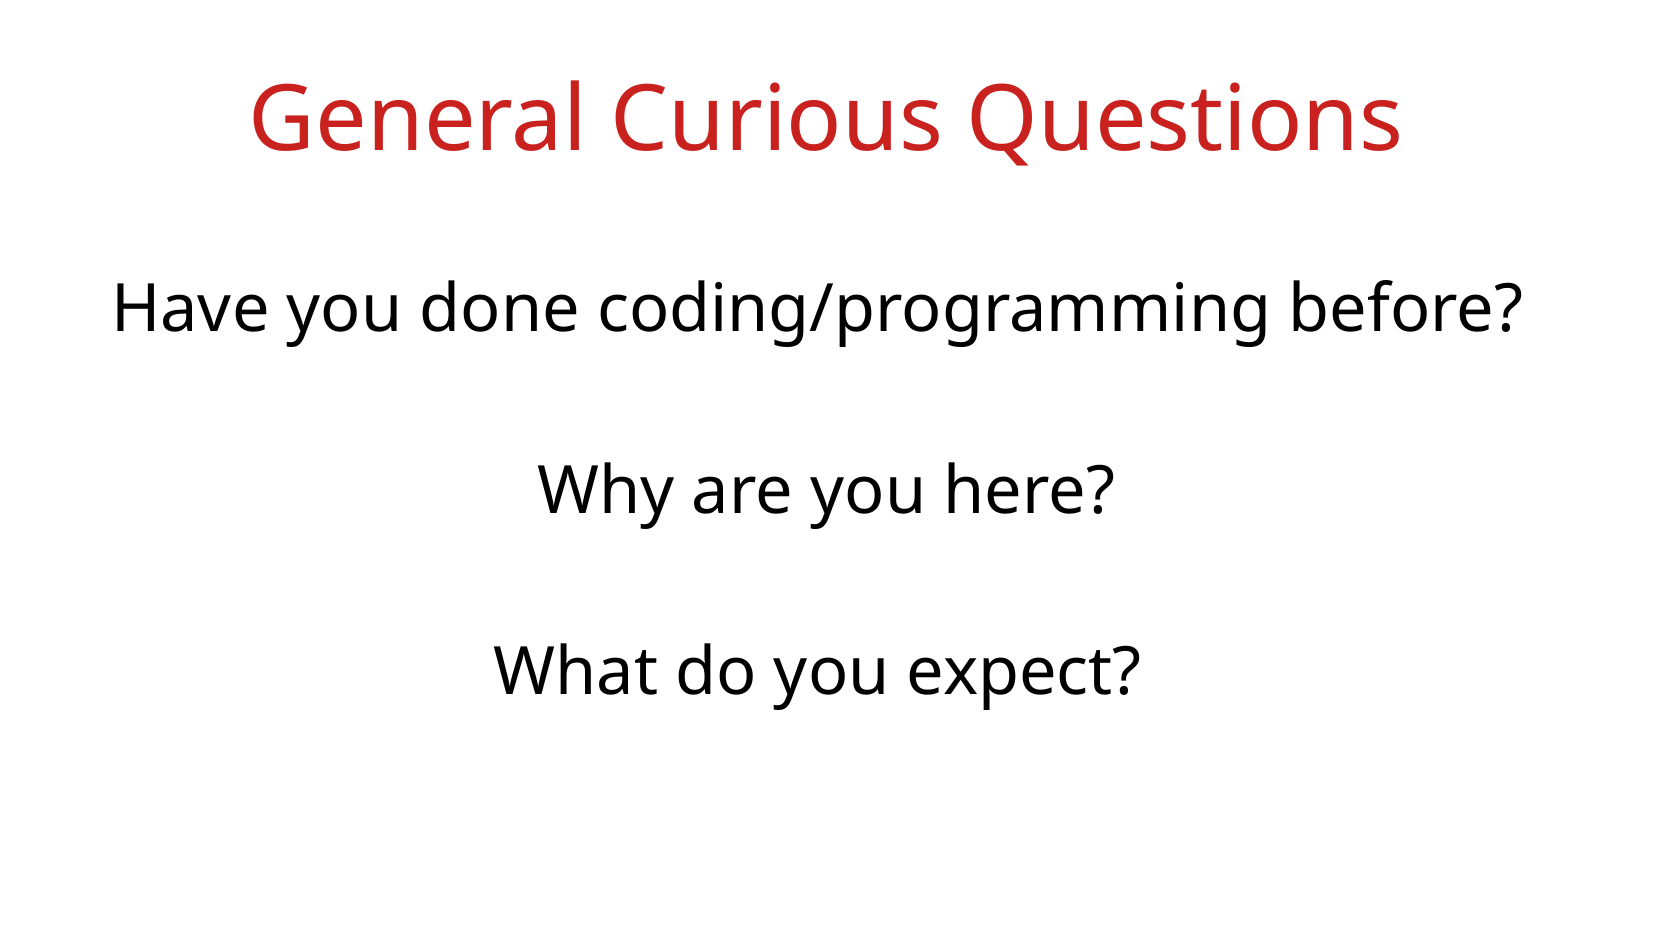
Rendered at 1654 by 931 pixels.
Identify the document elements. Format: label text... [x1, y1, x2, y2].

subtitle Have you done coding/programming before? Why are you here? What do you expect? [82, 217, 1571, 758]
title General Curious Questions [82, 37, 1571, 193]
